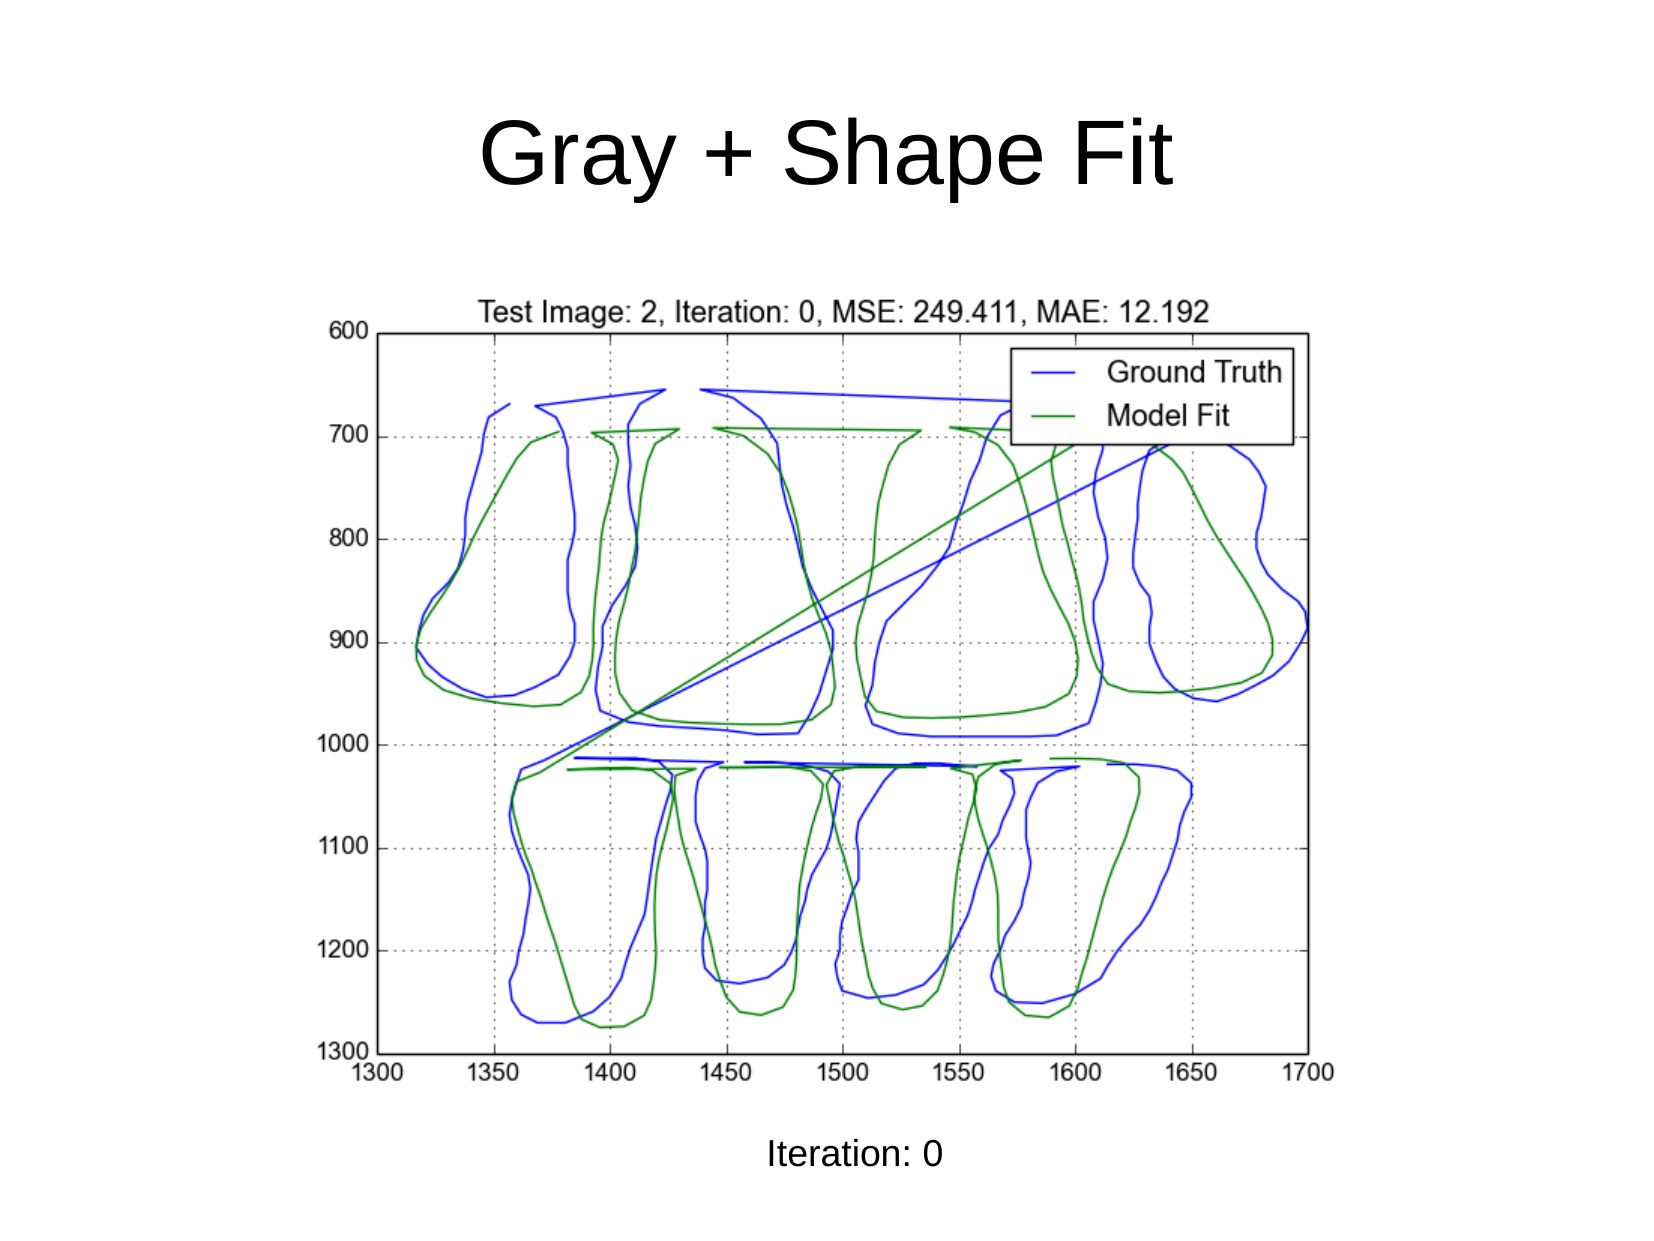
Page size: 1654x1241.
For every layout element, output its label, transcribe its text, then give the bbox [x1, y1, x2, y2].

picture [227, 243, 1428, 1144]
text_box Iteration: 0 [390, 1125, 1321, 1182]
title Gray + Shape Fit [82, 49, 1571, 257]
